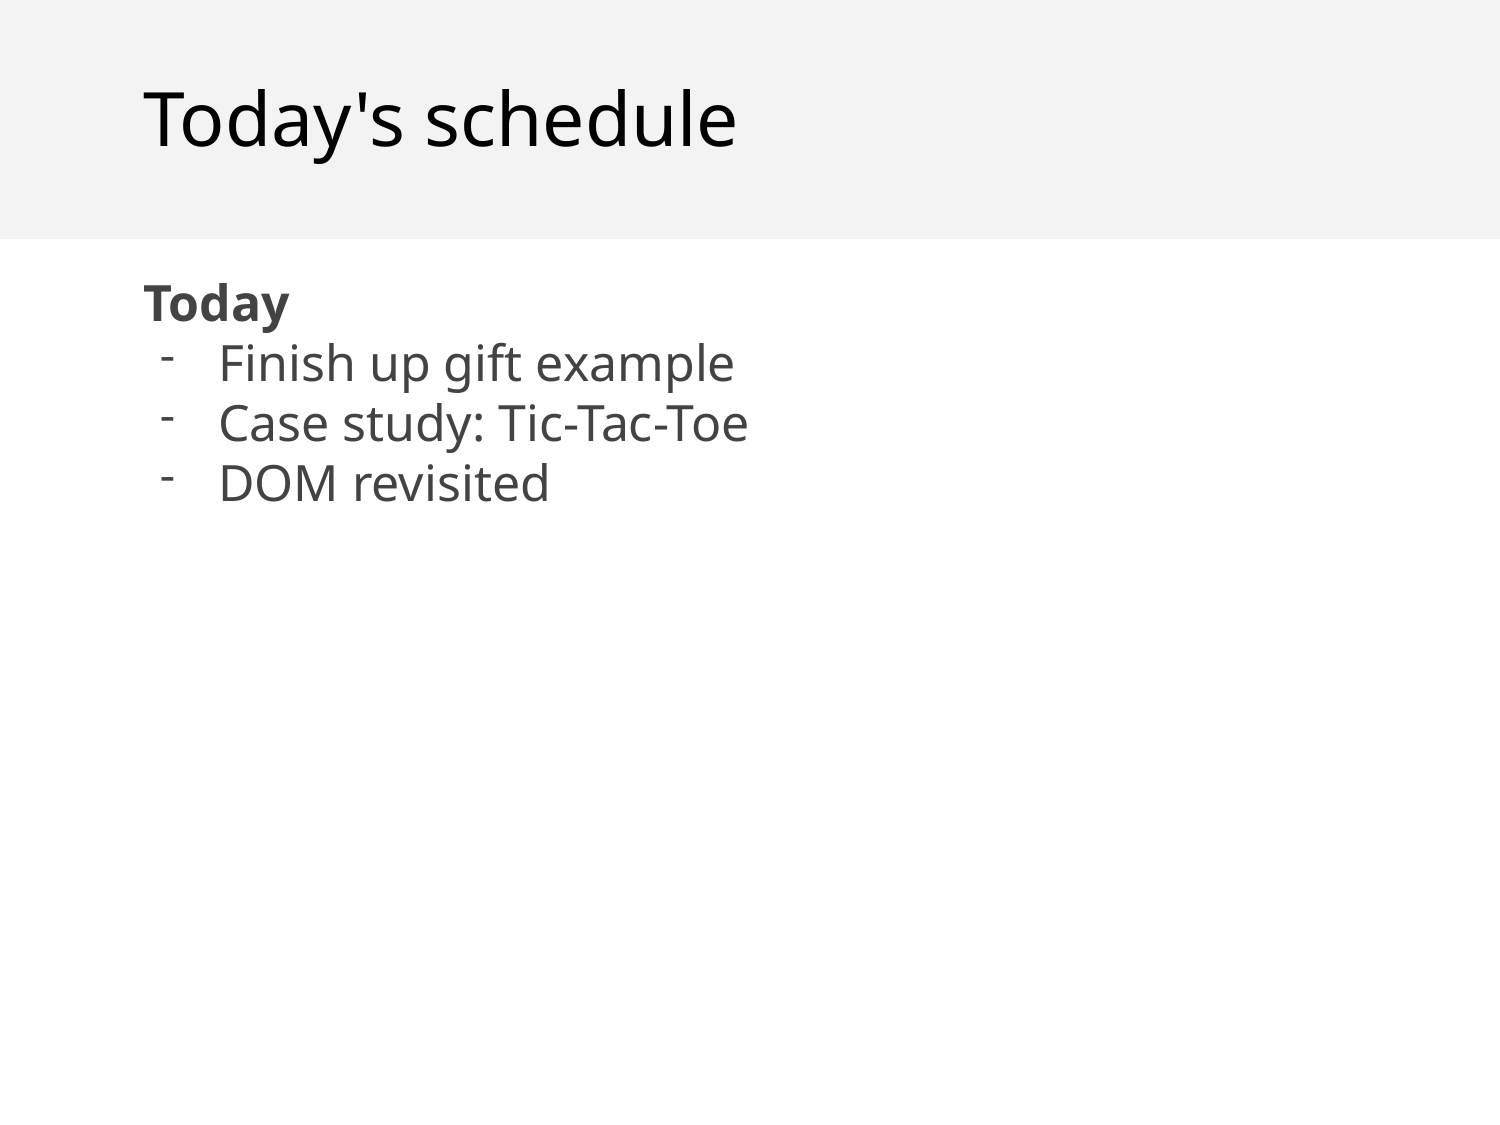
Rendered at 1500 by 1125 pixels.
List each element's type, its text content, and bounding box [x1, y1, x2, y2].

list Today Finish up gift example Case study: Tic-Tac-Toe DOM revisited [128, 255, 1372, 1004]
title Today's schedule [128, 56, 1372, 183]
